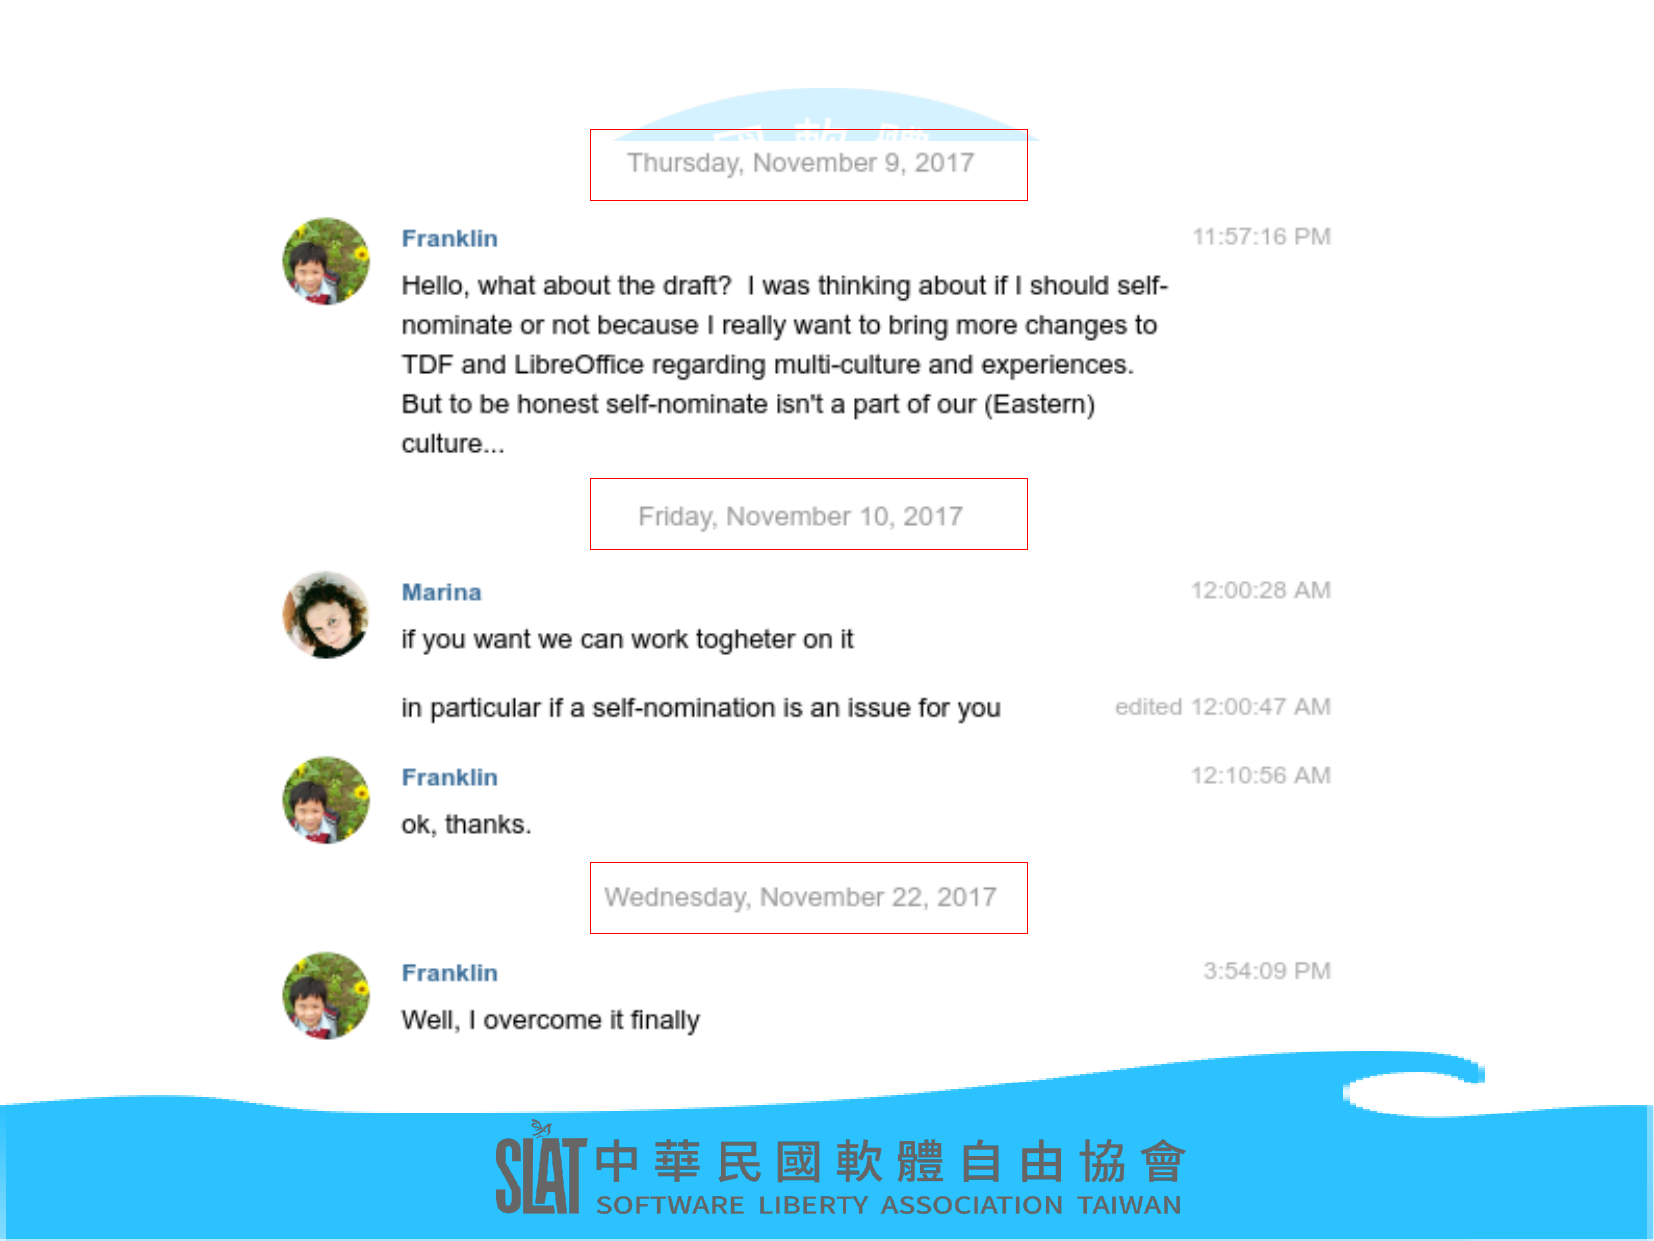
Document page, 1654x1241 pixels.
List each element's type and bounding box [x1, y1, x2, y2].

picture [591, 141, 1027, 200]
picture [0, 1051, 1654, 1241]
picture [231, 141, 1423, 1044]
